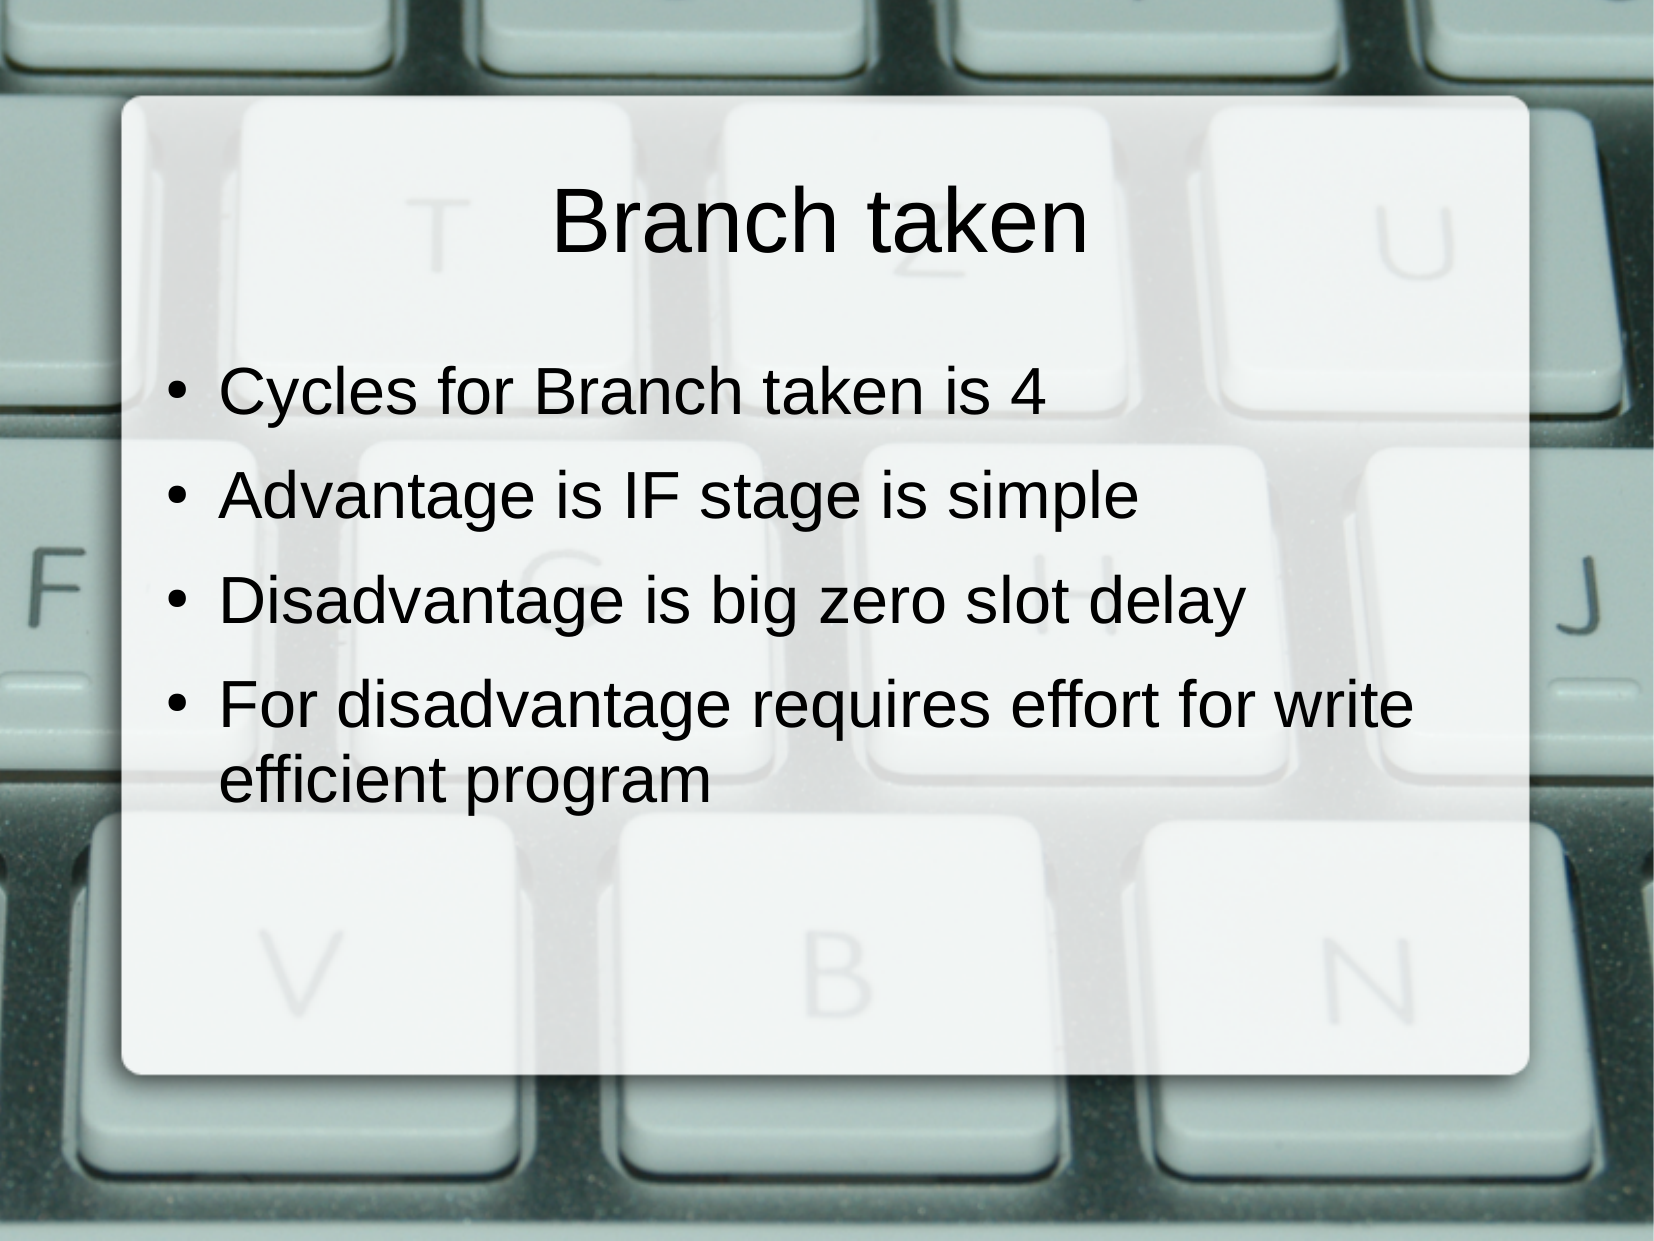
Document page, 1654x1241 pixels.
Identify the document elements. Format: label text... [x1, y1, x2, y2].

title Branch taken [135, 125, 1506, 318]
list Cycles for Branch taken is 4 Advantage is IF stage is simple Disadvantage is big zero slot delay For disadvantage requires effort for write efficient program [147, 354, 1501, 1049]
picture [0, 0, 1654, 1241]
